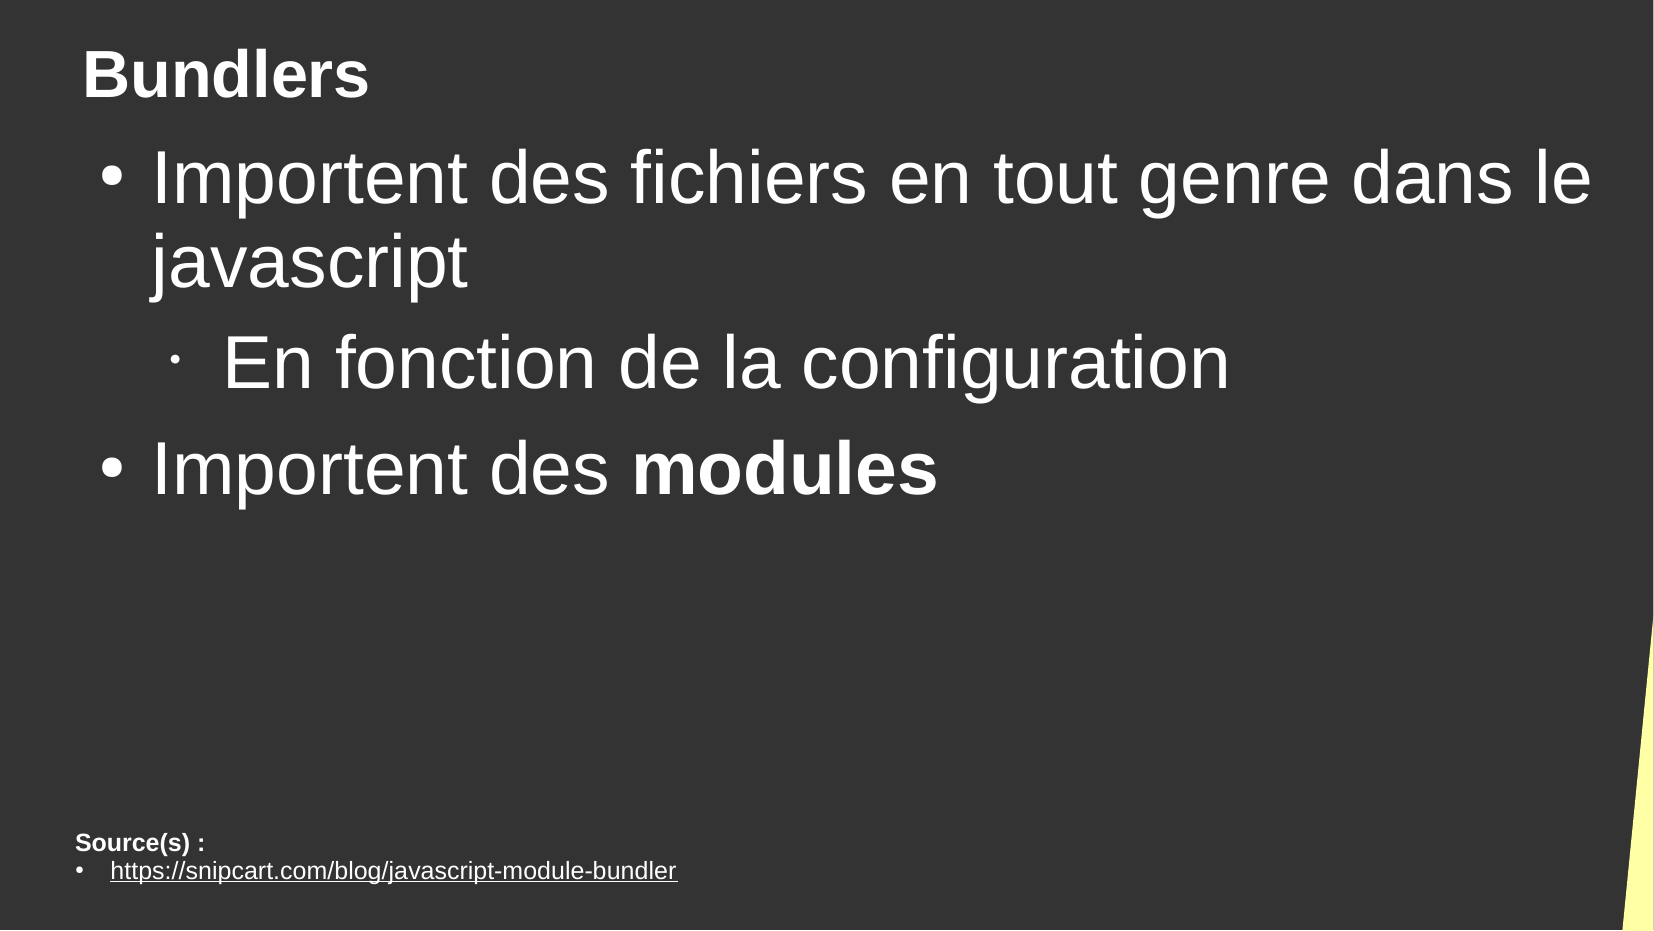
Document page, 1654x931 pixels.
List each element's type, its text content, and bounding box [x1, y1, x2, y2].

text_box [1622, 609, 1654, 931]
list Importent des fichiers en tout genre dans le javascript En fonction de la configuration Importent des modules [80, 135, 1619, 827]
title Bundlers [82, 37, 1571, 112]
text_box Source(s) : https://snipcart.com/blog/javascript-module-bundler [60, 821, 1546, 931]
